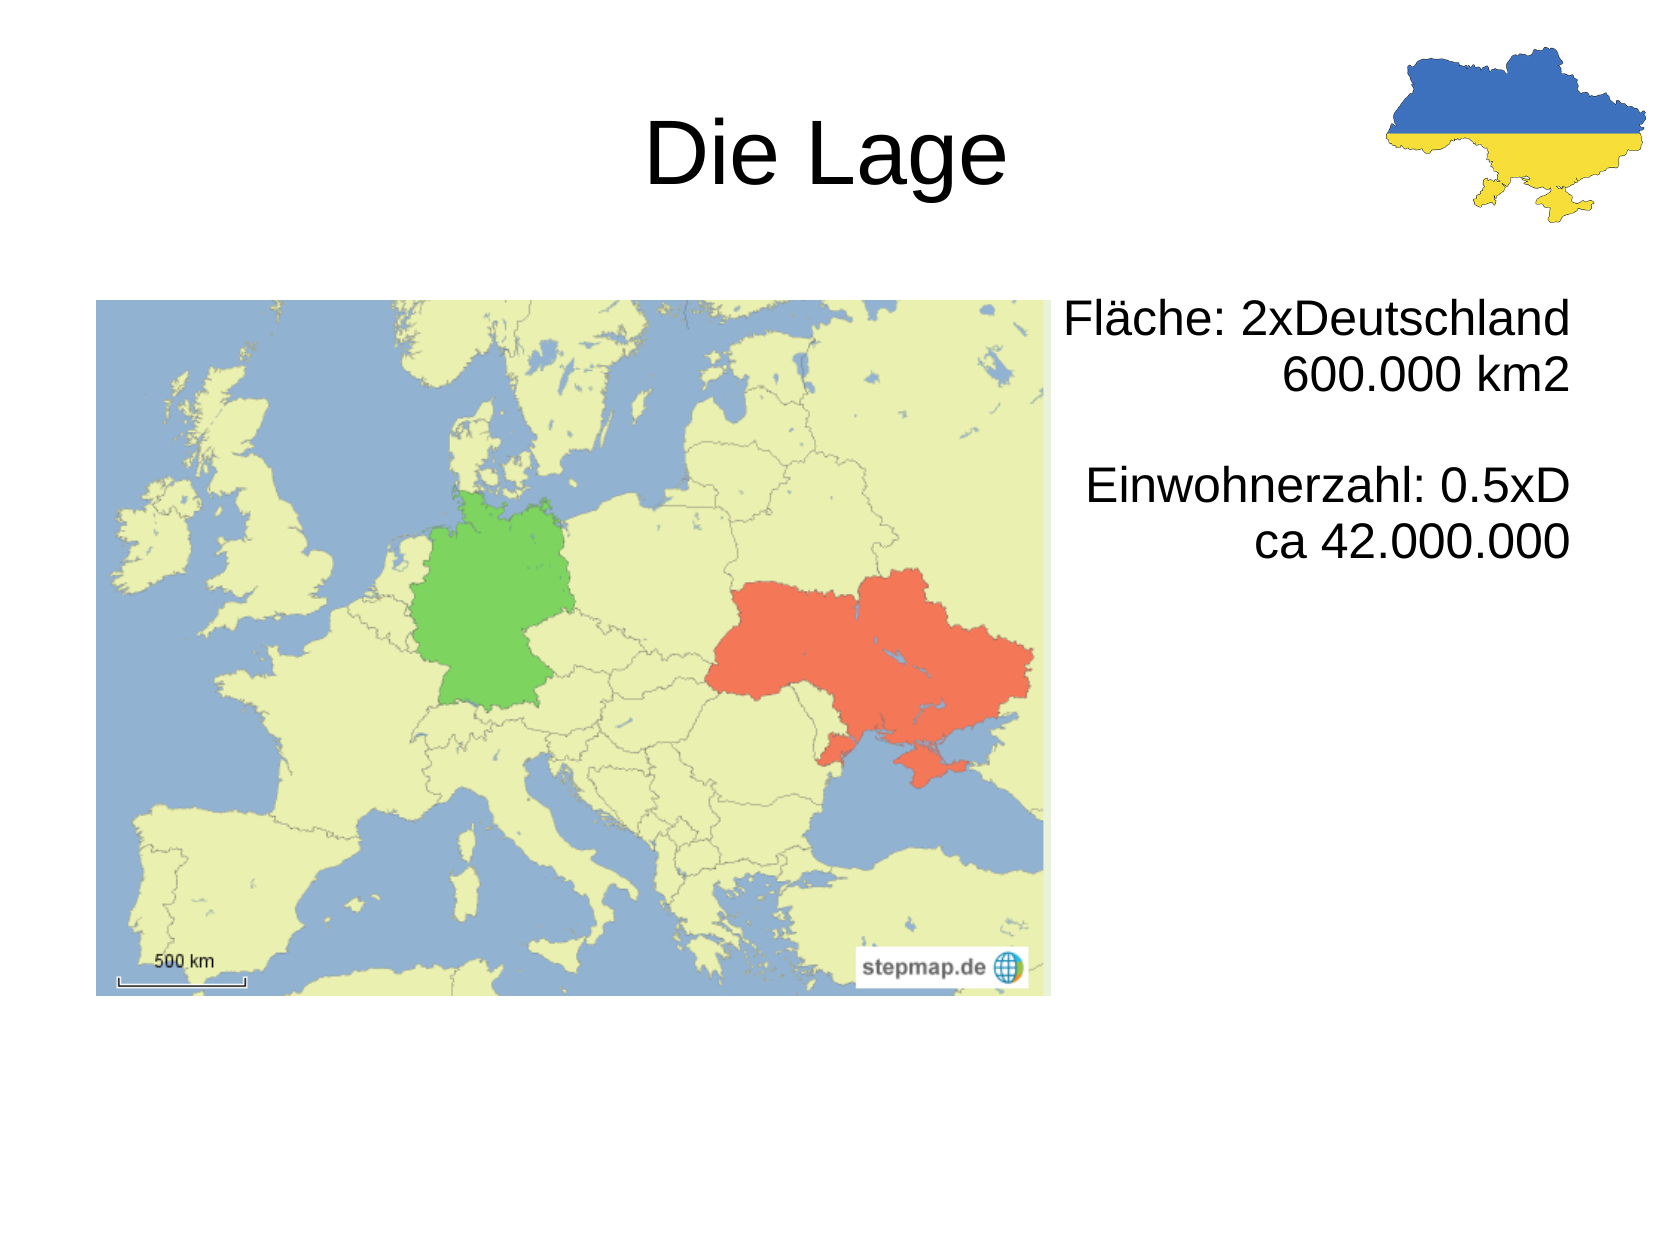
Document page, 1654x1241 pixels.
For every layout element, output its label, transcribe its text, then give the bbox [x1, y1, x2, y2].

picture [1380, 0, 1653, 271]
picture [96, 300, 1051, 996]
subtitle Fläche: 2xDeutschland 600.000 km2 Einwohnerzahl: 0.5xD ca 42.000.000 [82, 290, 1571, 1010]
title Die Lage [82, 49, 1380, 257]
